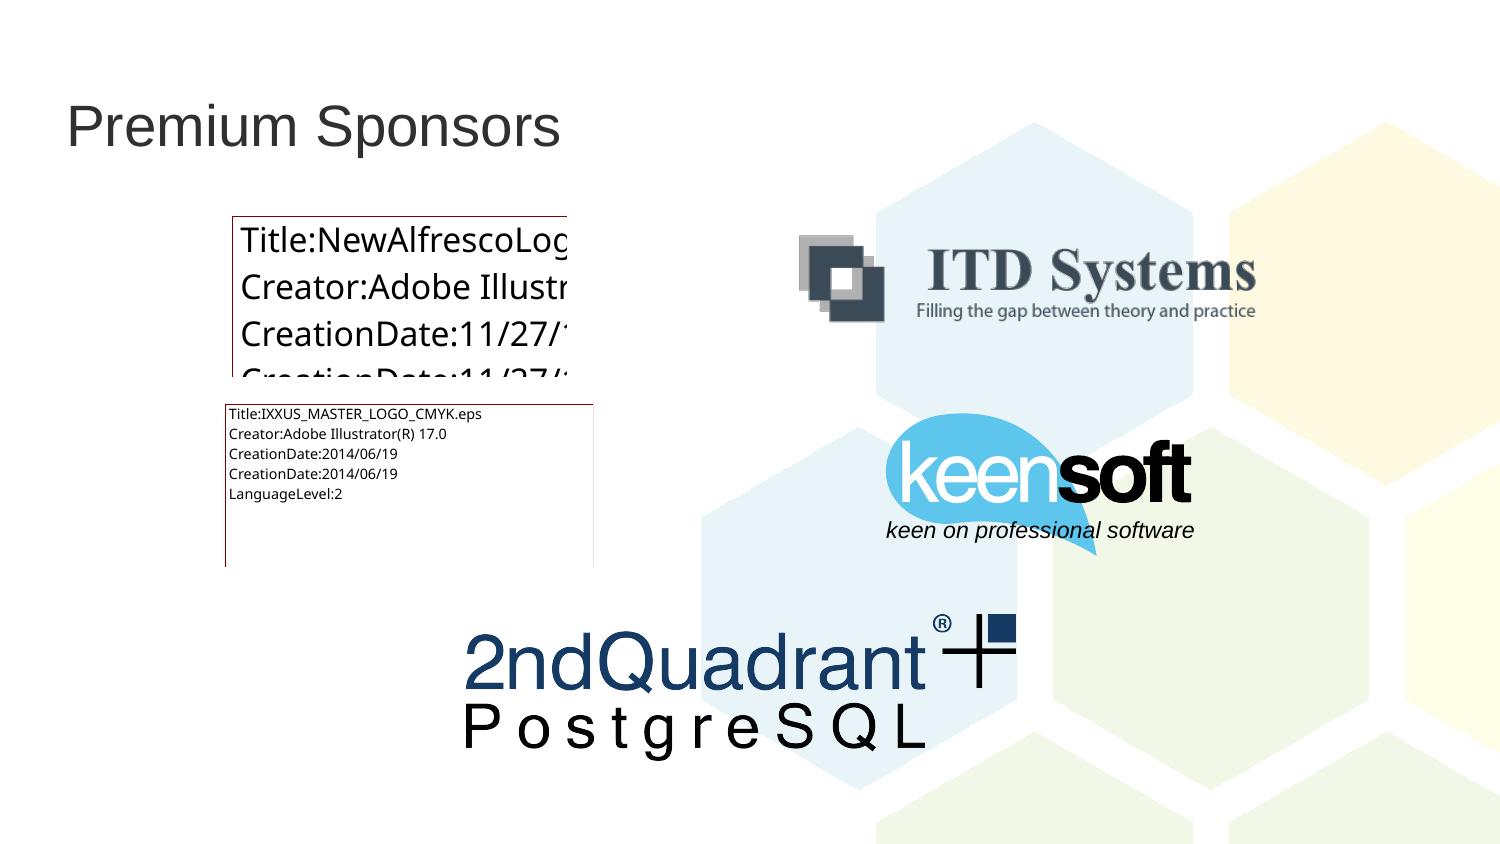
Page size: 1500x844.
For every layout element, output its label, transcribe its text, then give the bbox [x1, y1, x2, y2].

title Premium Sponsors [51, 72, 1449, 167]
picture [0, 0, 1500, 844]
